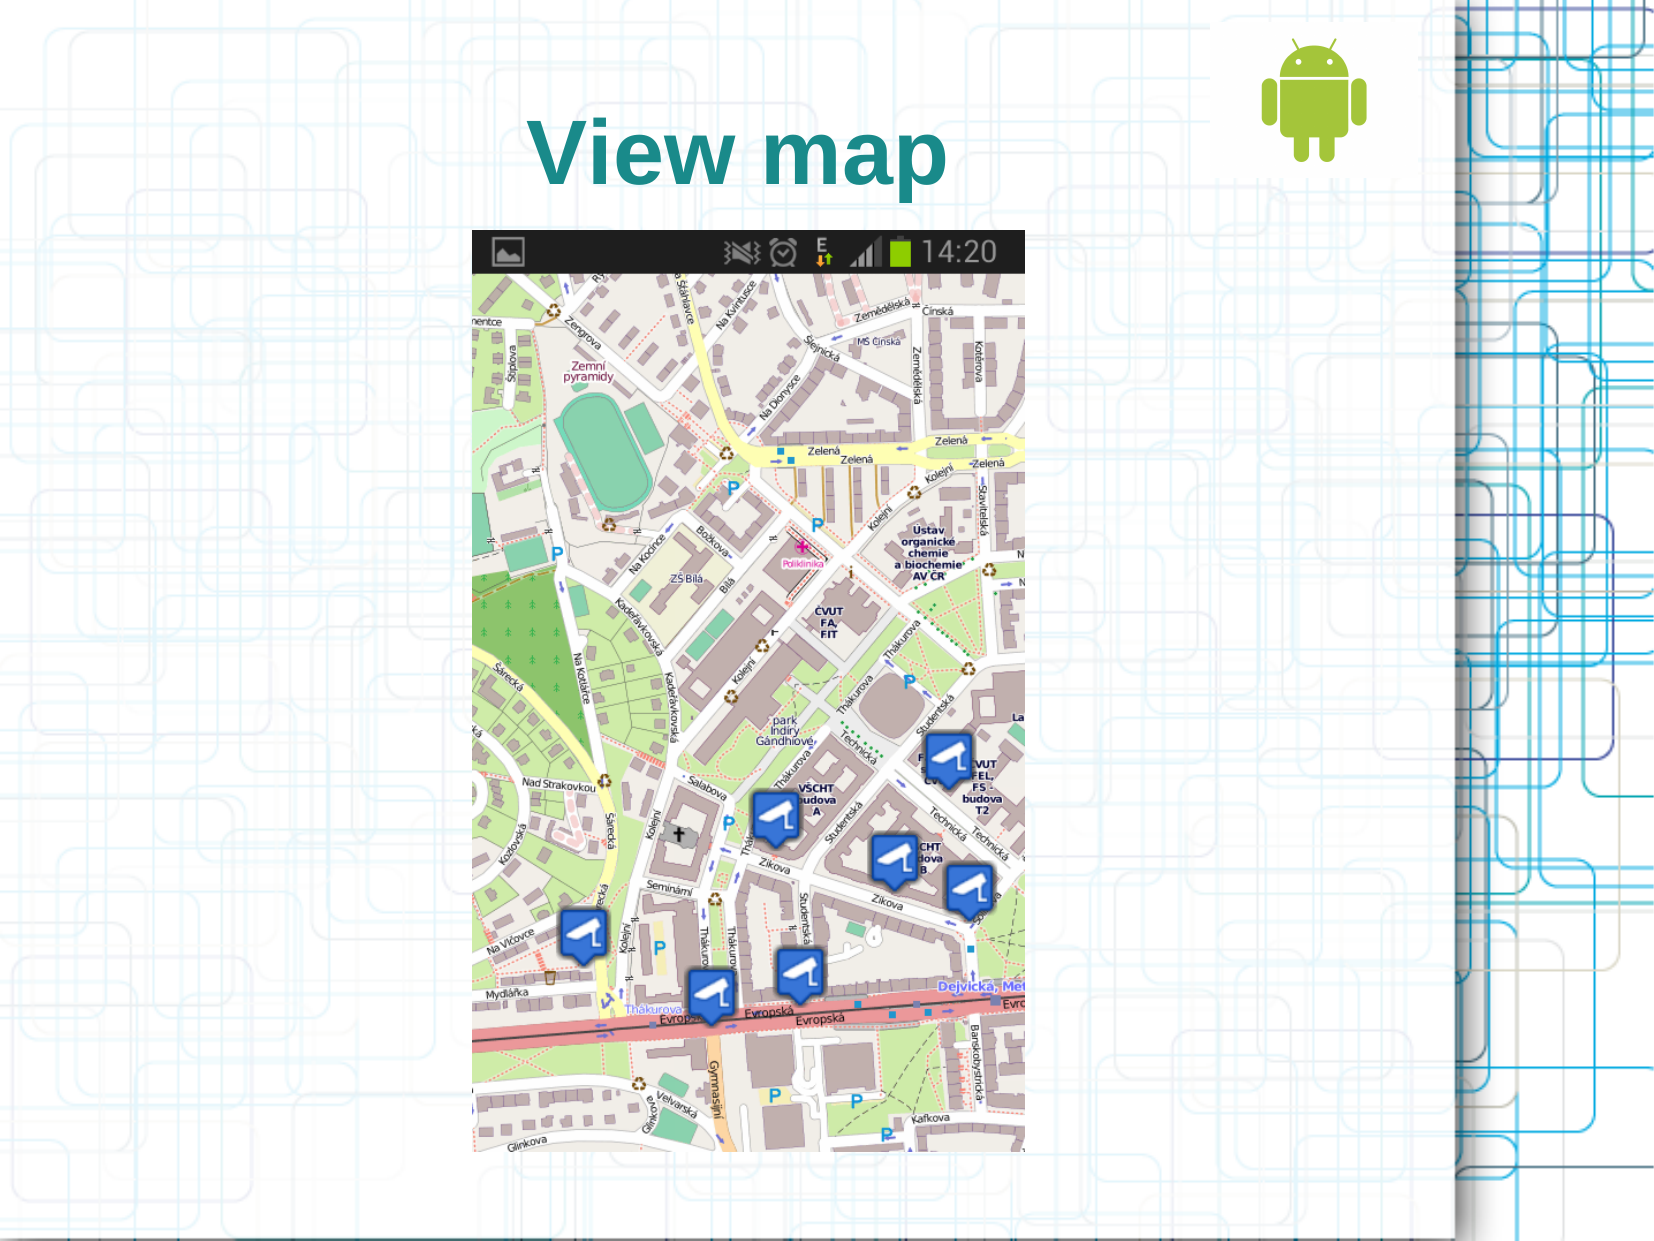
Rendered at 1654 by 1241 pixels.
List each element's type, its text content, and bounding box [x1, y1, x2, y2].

picture [0, 0, 1654, 1241]
title View map [59, 49, 1418, 257]
